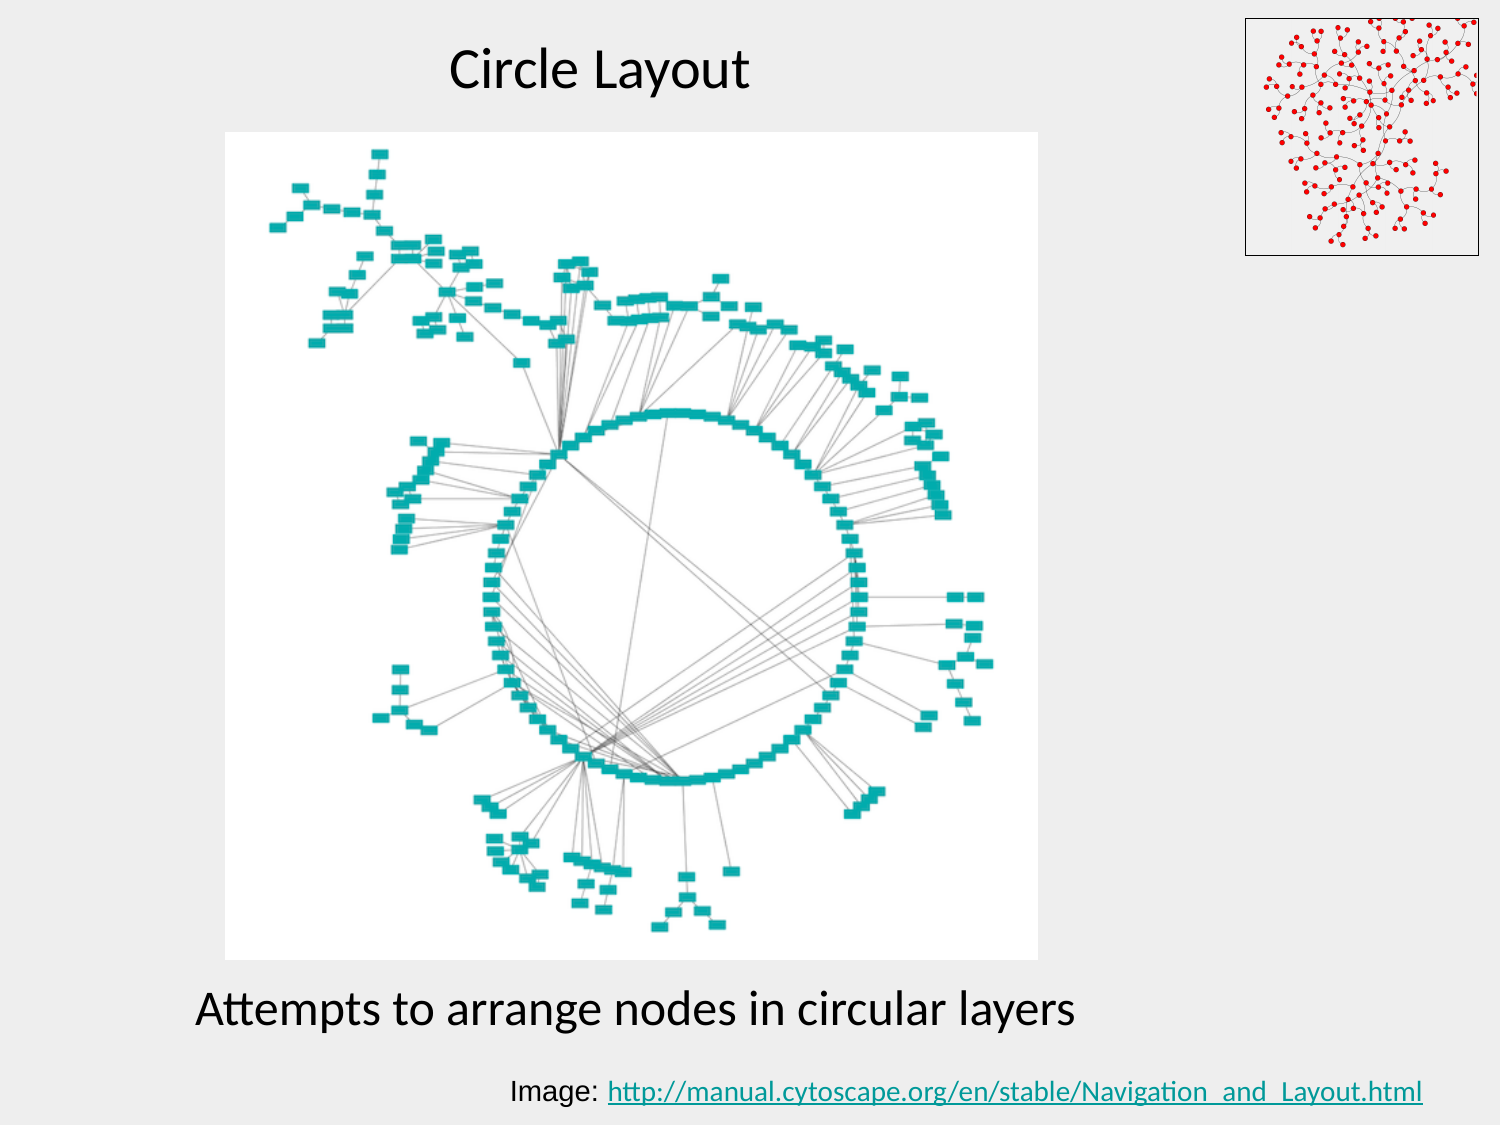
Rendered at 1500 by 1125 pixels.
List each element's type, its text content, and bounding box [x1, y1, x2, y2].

text_box Attempts to arrange nodes in circular layers [195, 975, 1470, 1065]
picture [225, 132, 1038, 960]
text_box Circle Layout [0, 29, 1275, 100]
text_box Image: http://manual.cytoscape.org/en/stable/Navigation_and_Layout.html [495, 1064, 1470, 1125]
picture [1246, 19, 1478, 255]
